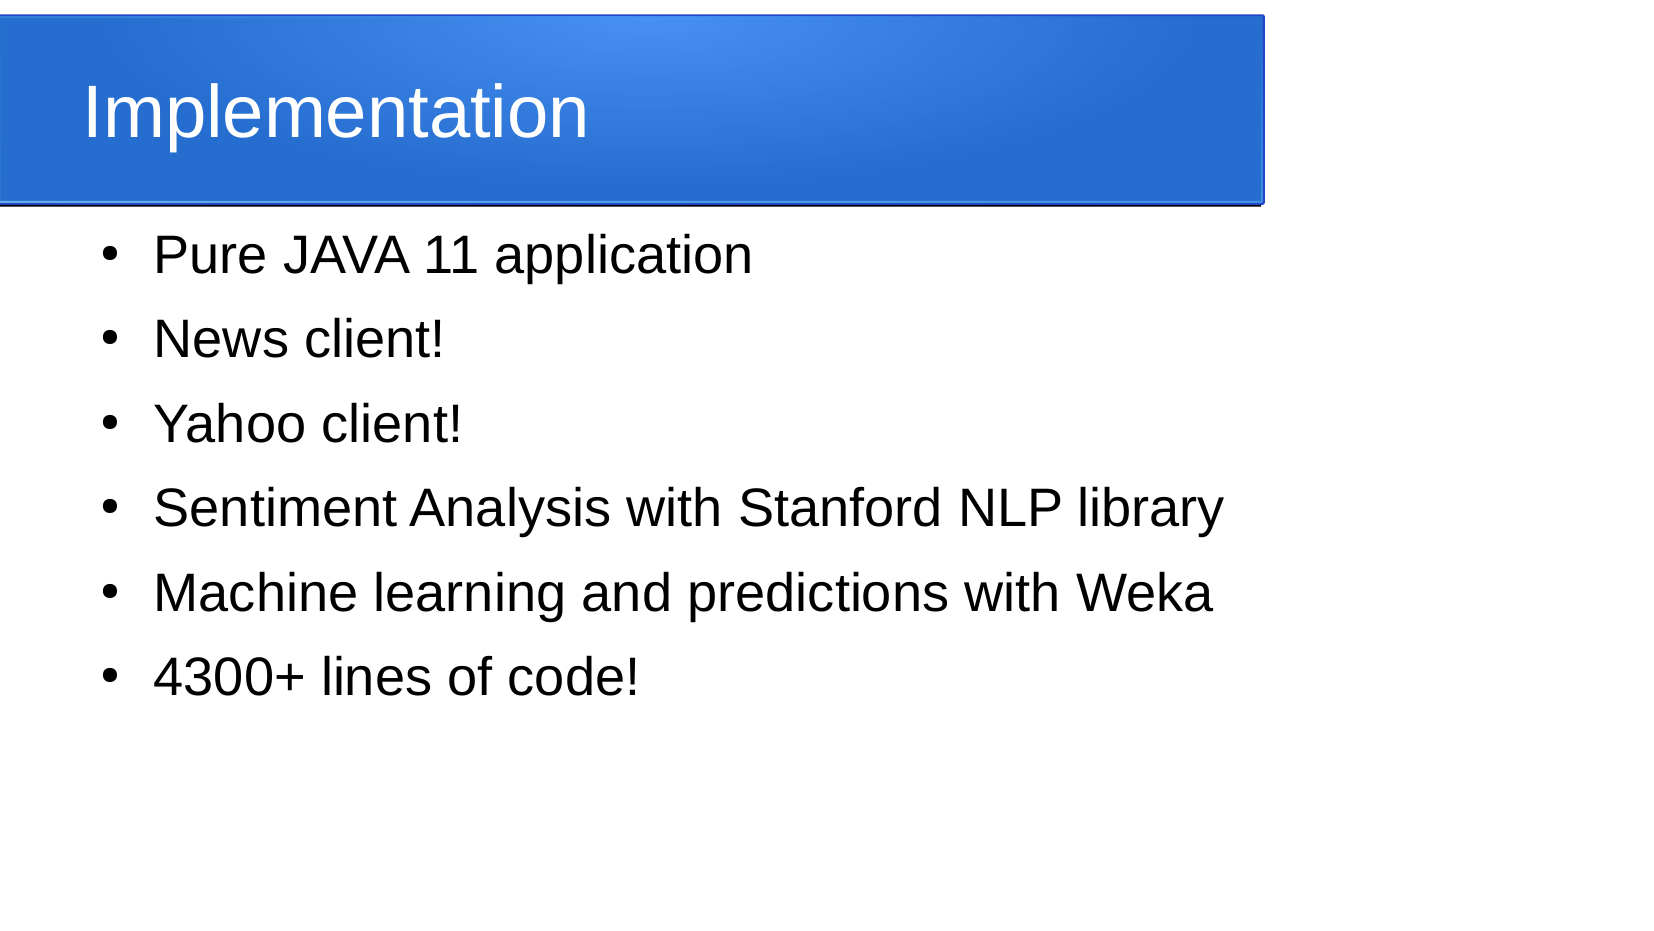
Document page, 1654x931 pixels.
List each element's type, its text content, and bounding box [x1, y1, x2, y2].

list Pure JAVA 11 application News client! Yahoo client! Sentiment Analysis with Stanford NLP library Machine learning and predictions with Weka 4300+ lines of code! [82, 224, 1571, 875]
title Implementation [82, 35, 1235, 189]
